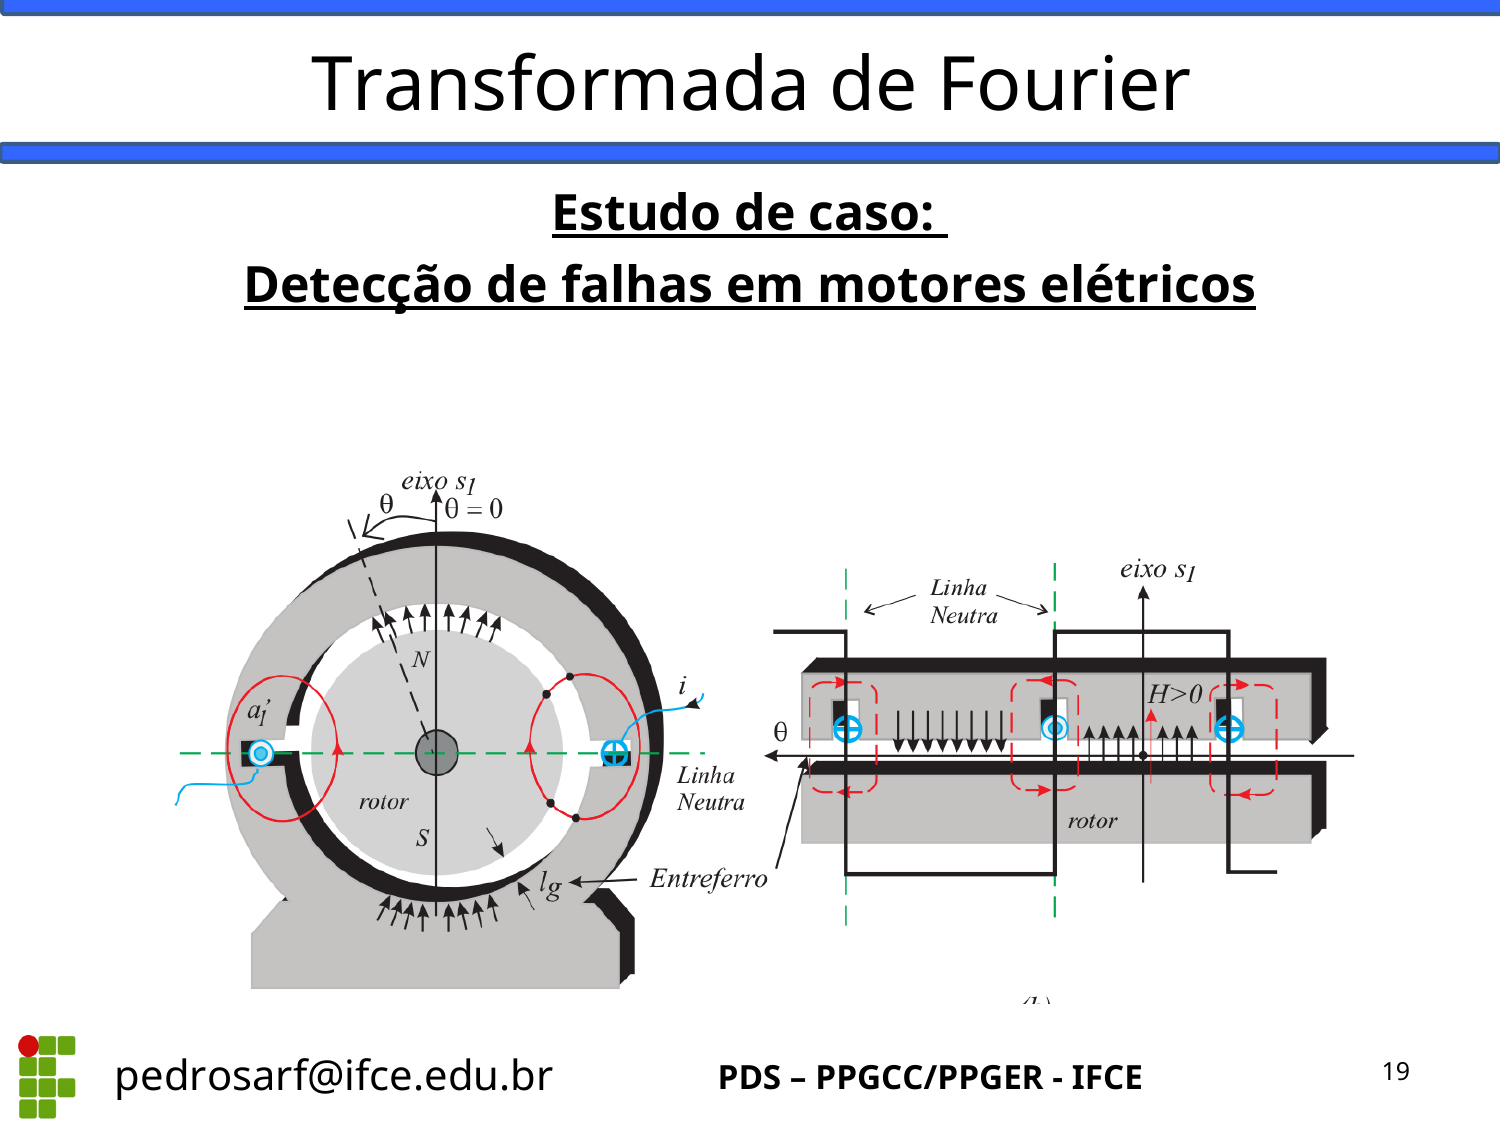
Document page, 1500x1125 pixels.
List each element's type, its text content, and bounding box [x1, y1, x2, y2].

text_box <número> [1074, 1042, 1426, 1103]
text_box Transformada de Fourier [76, 26, 1427, 134]
picture [17, 1034, 77, 1120]
picture [141, 350, 1357, 1004]
text_box Estudo de caso: Detecção de falhas em motores elétricos [0, 172, 1500, 1024]
